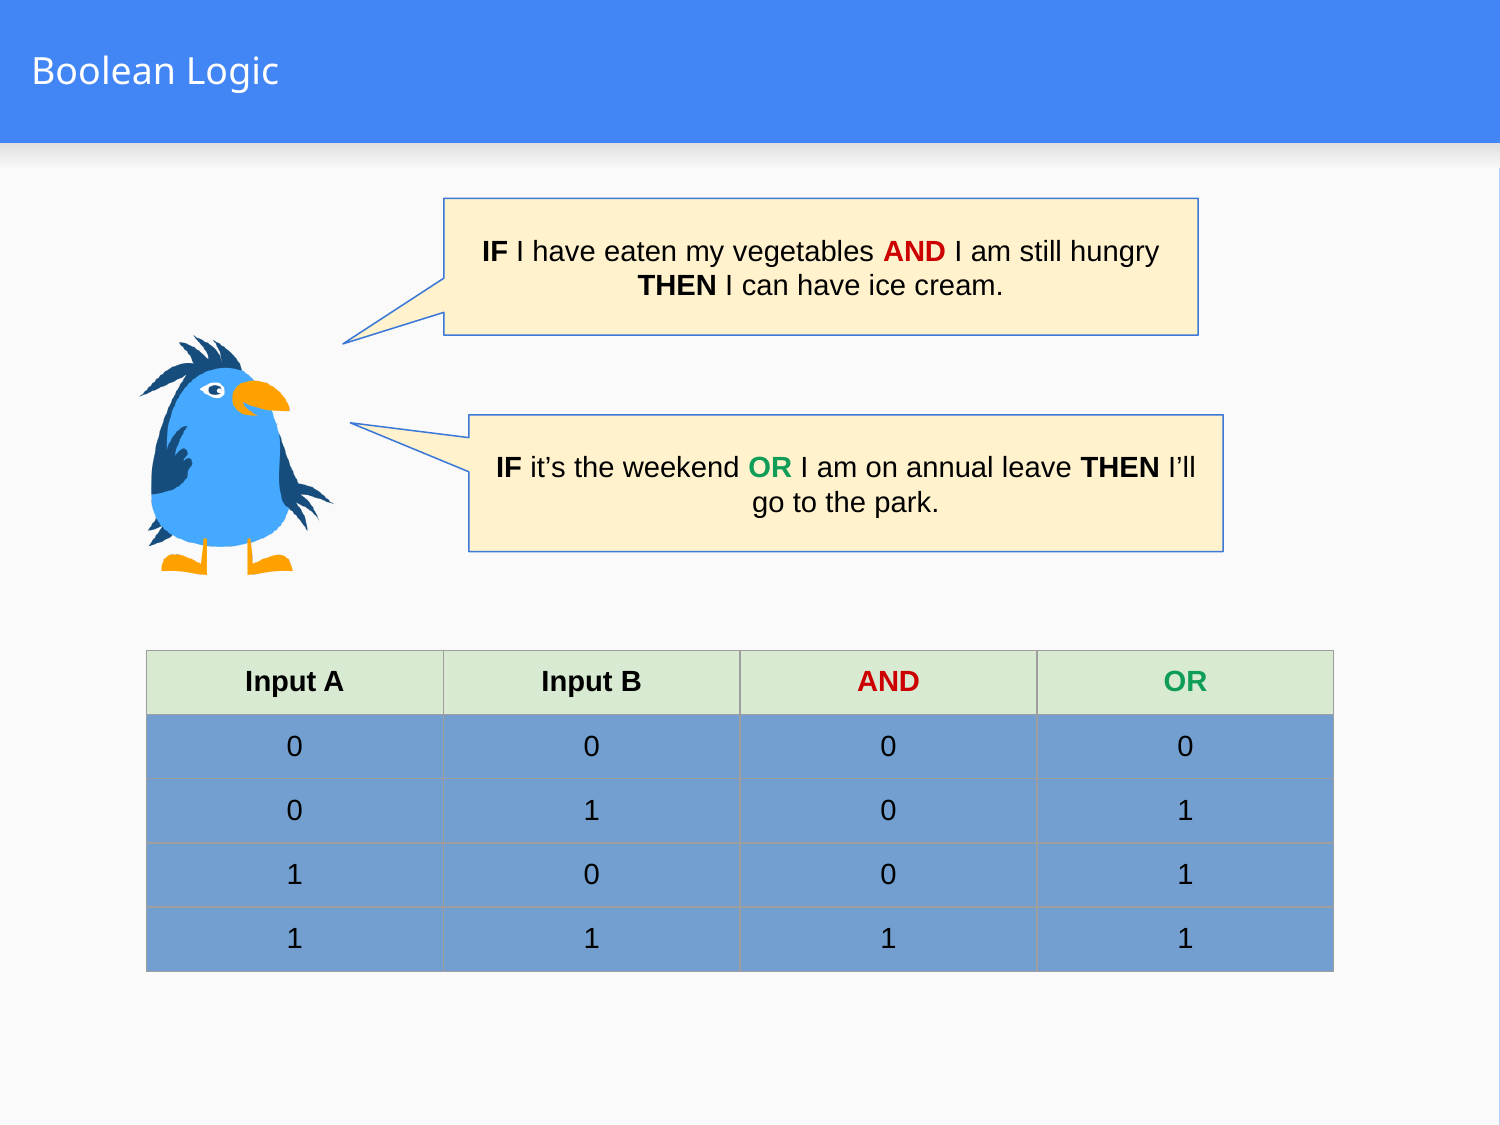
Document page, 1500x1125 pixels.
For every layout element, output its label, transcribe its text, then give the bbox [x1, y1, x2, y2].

table_header Input B [444, 651, 739, 714]
table_cell 1 [1038, 779, 1333, 842]
text_box IF I have eaten my vegetables AND I am still hungry THEN I can have ice cream. [342, 198, 1199, 344]
table_cell 0 [741, 715, 1036, 778]
table_cell 0 [444, 715, 739, 778]
table_cell 0 [1038, 715, 1333, 778]
table_cell 0 [147, 715, 443, 778]
table_cell 1 [147, 844, 443, 906]
table_cell 1 [741, 908, 1036, 971]
table_cell 0 [741, 779, 1036, 842]
table_header Input A [147, 651, 443, 714]
title Boolean Logic [16, 3, 1464, 136]
table_cell 0 [147, 779, 443, 842]
table_cell 1 [1038, 908, 1333, 971]
table_cell 1 [147, 908, 443, 971]
table_header OR [1038, 651, 1333, 714]
table_cell 0 [741, 844, 1036, 906]
table_header AND [741, 651, 1036, 714]
text_box IF it’s the weekend OR I am on annual leave THEN I’ll go to the park. [350, 414, 1224, 552]
picture [139, 335, 334, 575]
table_cell 1 [444, 908, 739, 971]
table_cell 1 [1038, 844, 1333, 906]
table_cell 0 [444, 844, 739, 906]
table_cell 1 [444, 779, 739, 842]
